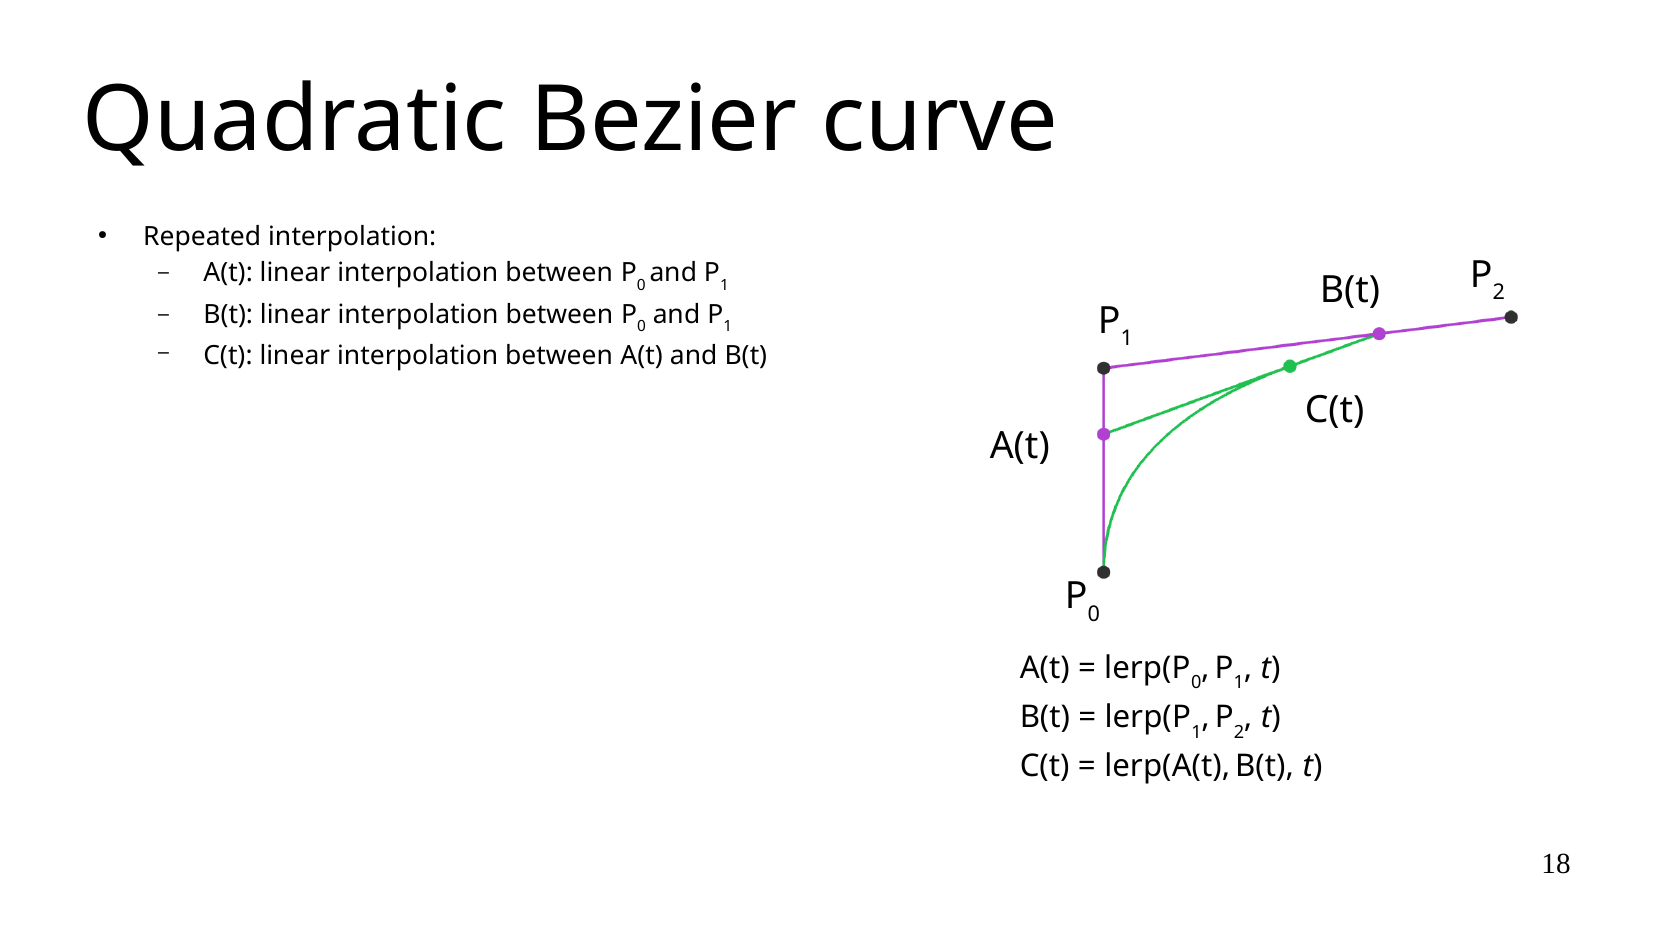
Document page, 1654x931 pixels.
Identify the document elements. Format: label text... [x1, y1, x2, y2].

text_box B(t) [1305, 255, 1426, 354]
text_box P1 [1083, 286, 1204, 385]
text_box C(t) [1290, 375, 1411, 474]
text_box A(t) = lerp(P0, P1, t) B(t) = lerp(P1, P2, t) C(t) = lerp(A(t), B(t), t) [1005, 637, 1540, 826]
text_box A(t) [975, 411, 1096, 511]
text_box P0 [1050, 561, 1171, 637]
text_box P2 [1455, 240, 1576, 339]
picture [1005, 271, 1583, 588]
title Quadratic Bezier curve [82, 37, 1571, 193]
list Repeated interpolation: A(t): linear interpolation between P0 and P1 B(t): linear interpolation between P0 and P1 C(t): linear interpolation between A(t) and B(t) [82, 217, 871, 376]
